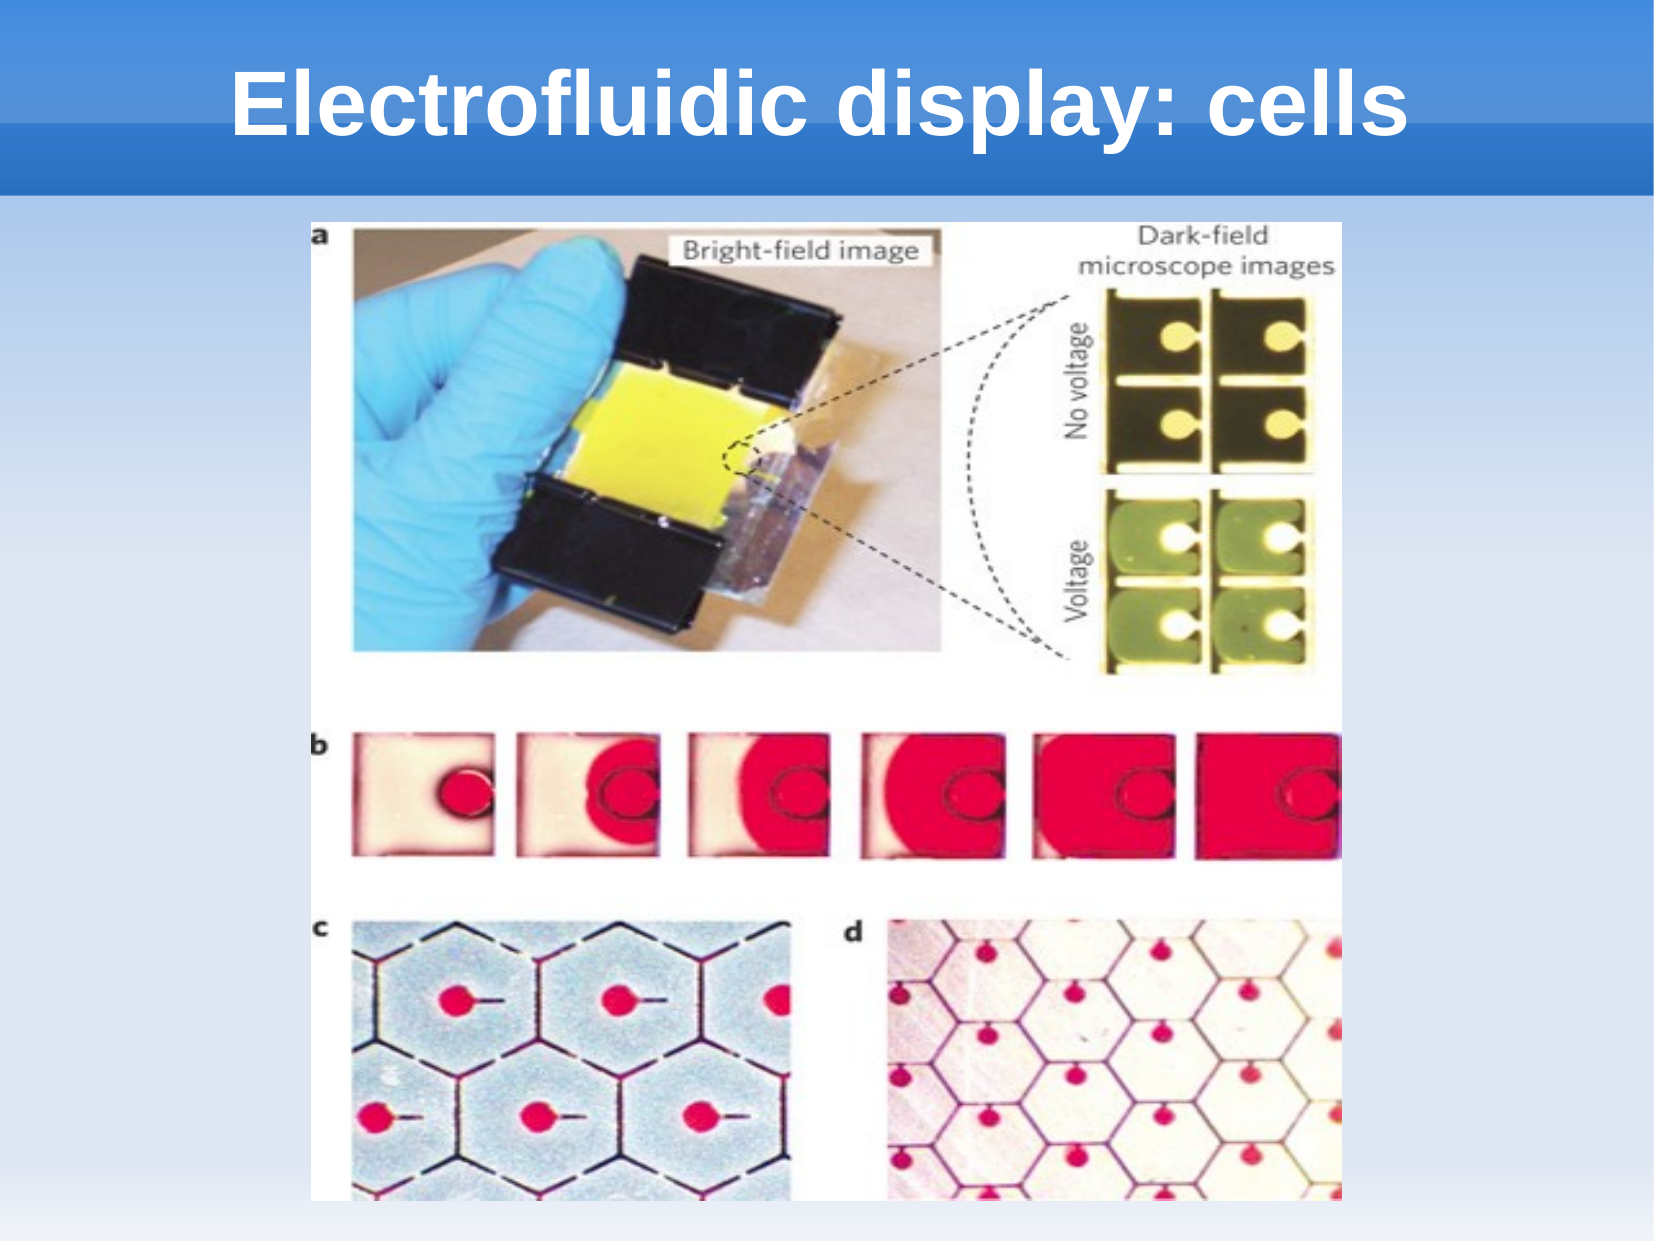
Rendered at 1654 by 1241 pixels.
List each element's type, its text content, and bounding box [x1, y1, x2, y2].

title Electrofluidic display: cells [76, 7, 1565, 200]
picture [0, 0, 1654, 1241]
